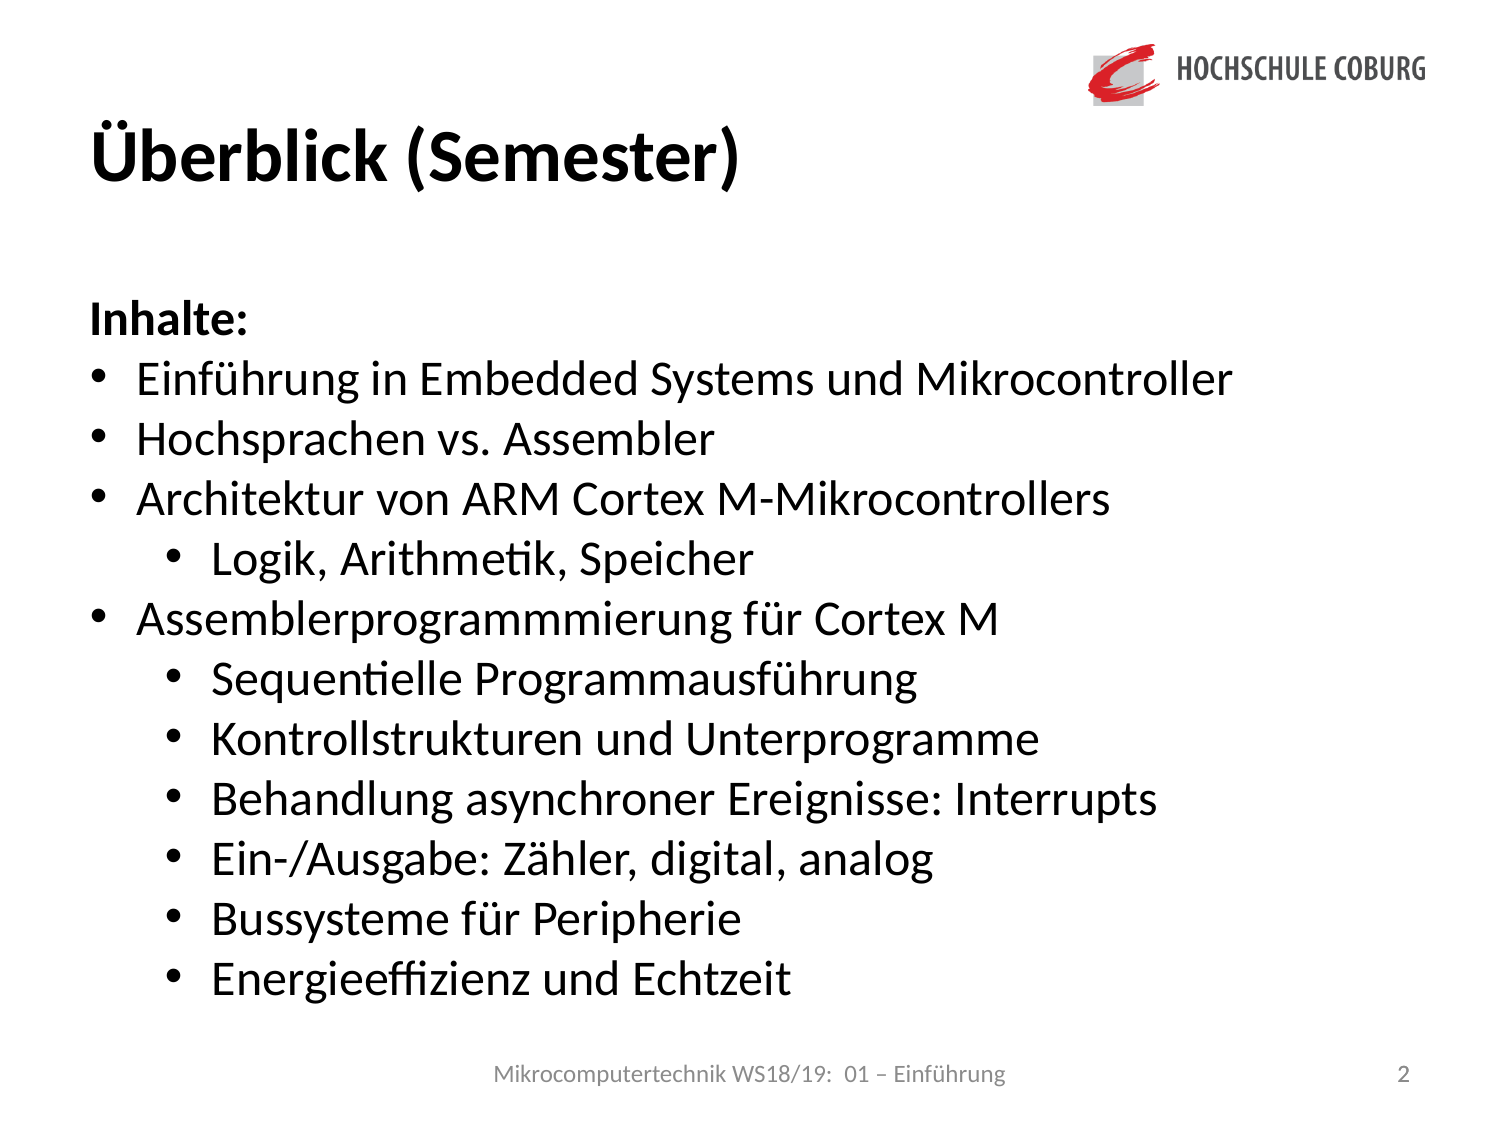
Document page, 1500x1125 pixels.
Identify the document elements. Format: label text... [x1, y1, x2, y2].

picture [1088, 44, 1425, 106]
slide_number <number> [1074, 1042, 1425, 1103]
text_box Inhalte: Einführung in Embedded Systems und Mikrocontroller Hochsprachen vs. Assembler Architektur von ARM Cortex M-Mikrocontrollers Logik, Arithmetik, Speicher Assemblerprogrammmierung für Cortex M Sequentielle Programmausführung Kontrollstrukturen und Unterprogramme Behandlung asynchroner Ereignisse: Interrupts Ein-/Ausgabe: Zähler, digital, analog Bussysteme für Peripherie Energieeffizienz und Echtzeit [75, 277, 1479, 1013]
title Überblick (Semester) [75, 45, 1425, 259]
